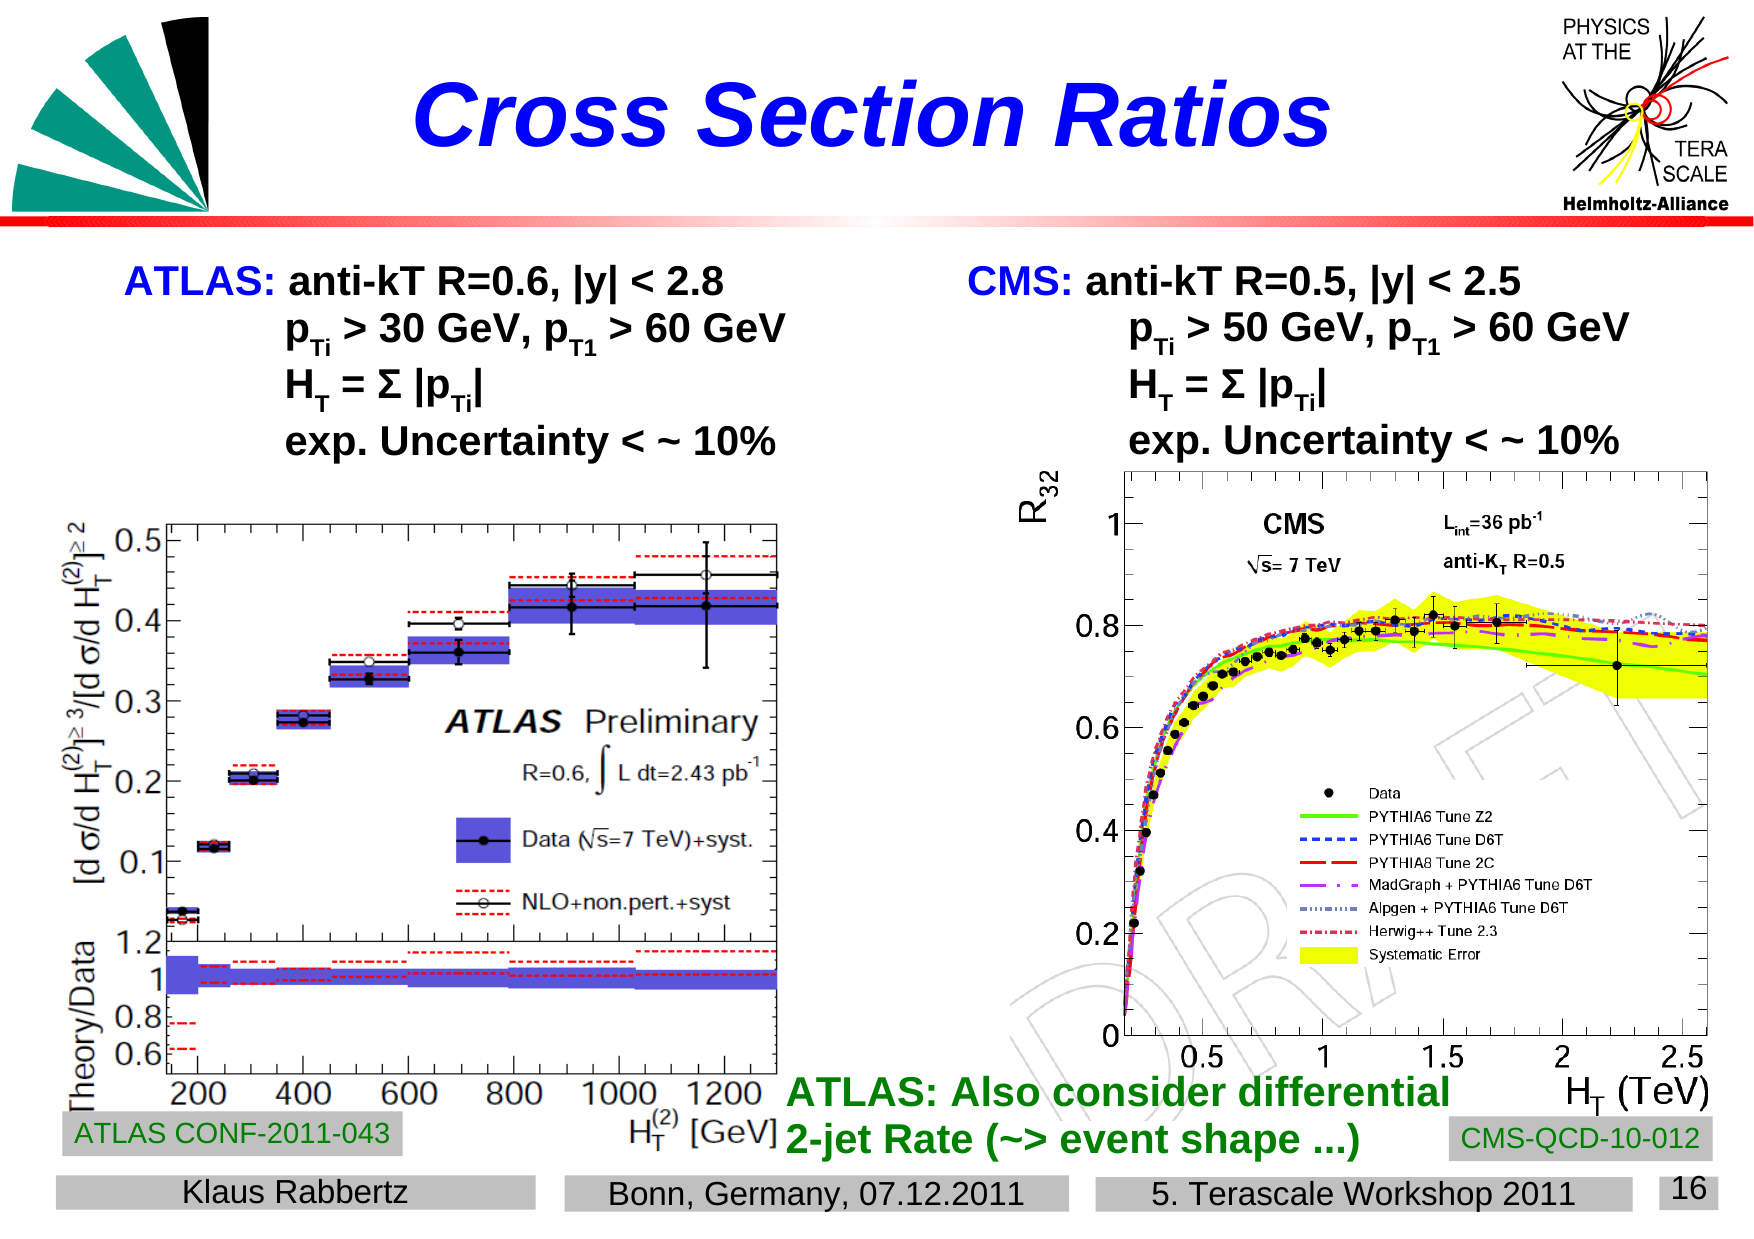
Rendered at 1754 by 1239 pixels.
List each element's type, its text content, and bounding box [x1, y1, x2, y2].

text_box ATLAS CONF-2011-043 [62, 1111, 403, 1157]
text_box ATLAS: anti-kT R=0.6, |y| < 2.8 pTi > 30 GeV, pT1 > 60 GeV HT = Σ |pTi| exp. Uncertainty < ~ 10% [111, 252, 798, 474]
picture [12, 17, 209, 214]
text_box CMS: anti-kT R=0.5, |y| < 2.5 pTi > 50 GeV, pT1 > 60 GeV HT = Σ |pTi| exp. Uncertainty < ~ 10% [955, 251, 1641, 474]
text_box CMS-QCD-10-012 [1464, 1116, 1713, 1162]
picture [1546, 9, 1744, 223]
picture [1010, 462, 1717, 1121]
title Cross Section Ratios [220, 16, 1525, 213]
picture [52, 511, 791, 1157]
text_box ATLAS: Also consider differential 2-jet Rate (~> event shape ...) [773, 1062, 1464, 1170]
